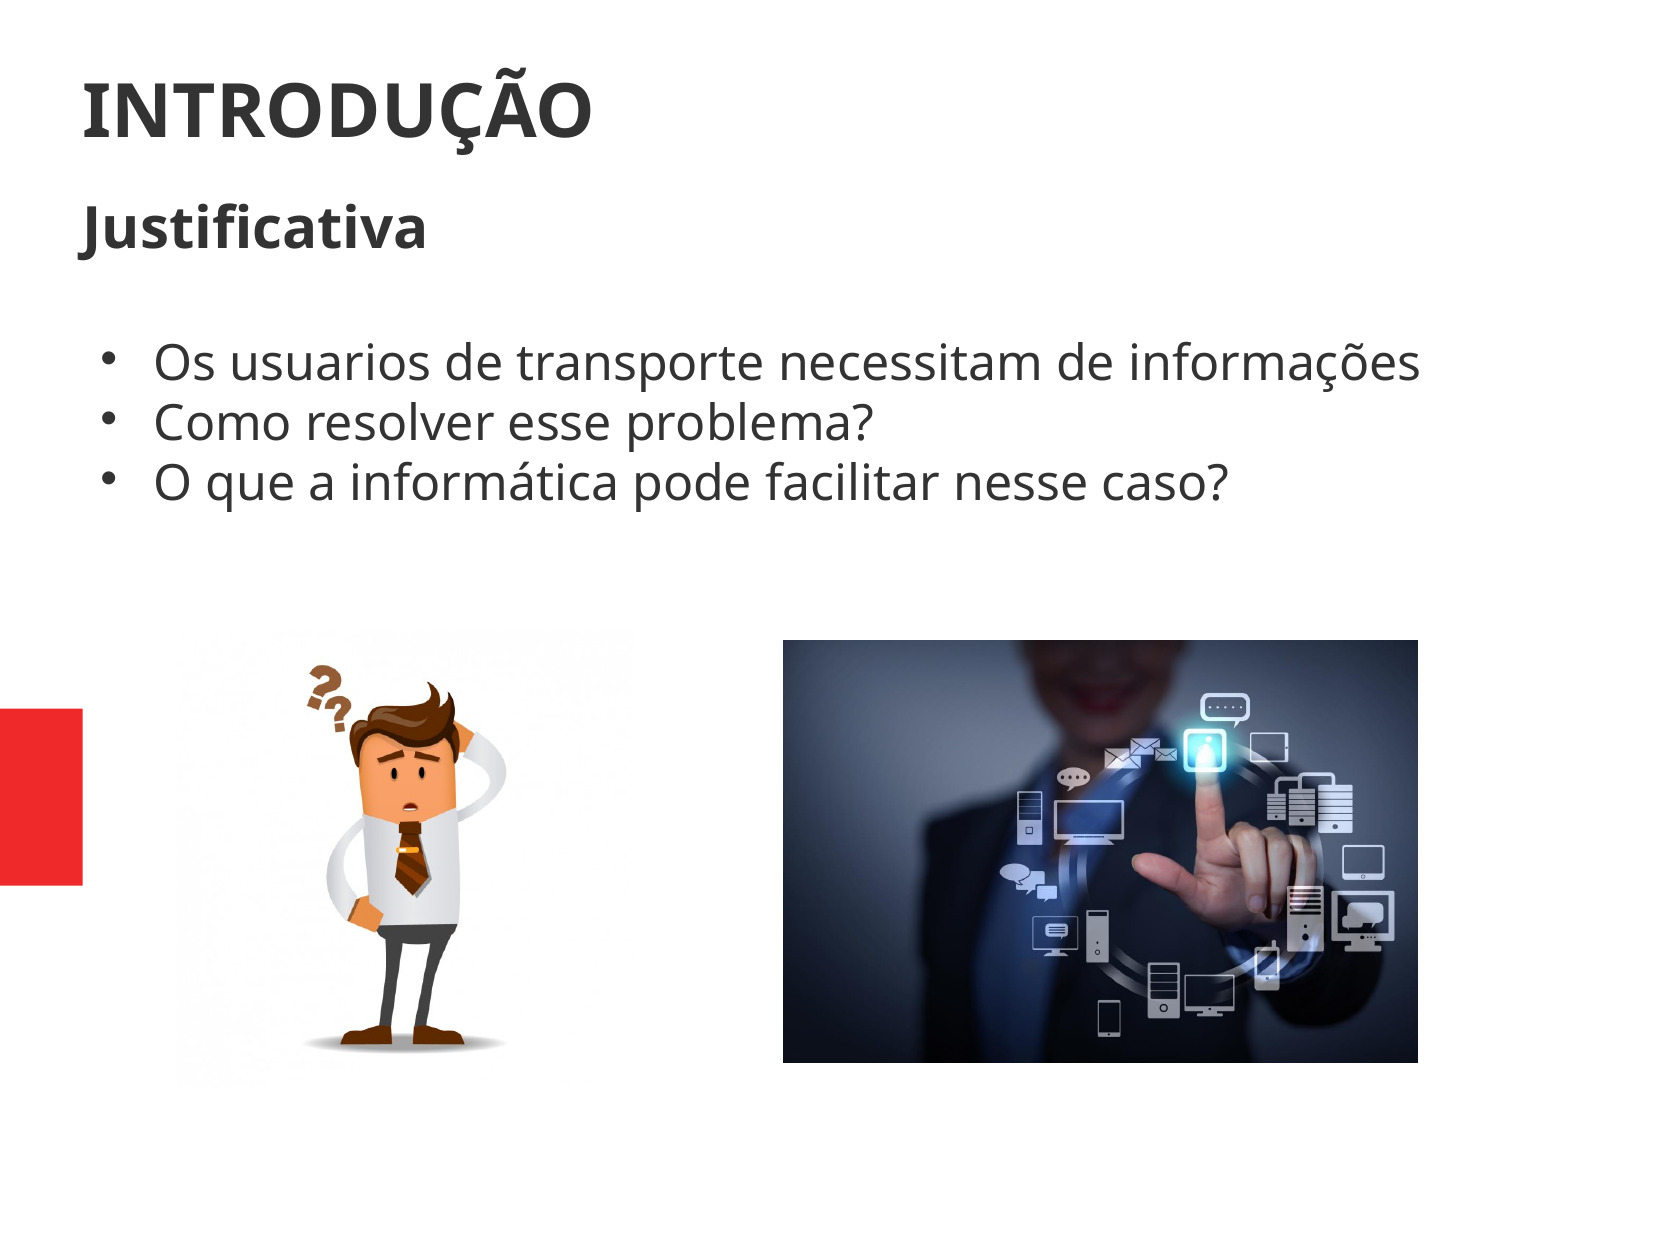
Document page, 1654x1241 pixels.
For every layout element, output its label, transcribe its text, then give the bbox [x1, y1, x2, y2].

text_box INTRODUÇÃO [82, 49, 1571, 166]
picture [783, 640, 1418, 1063]
picture [177, 631, 633, 1087]
text_box Justificativa [82, 167, 1571, 284]
text_box Os usuarios de transporte necessitam de informações Como resolver esse problema? O que a informática pode facilitar nesse caso? [82, 330, 1571, 1010]
